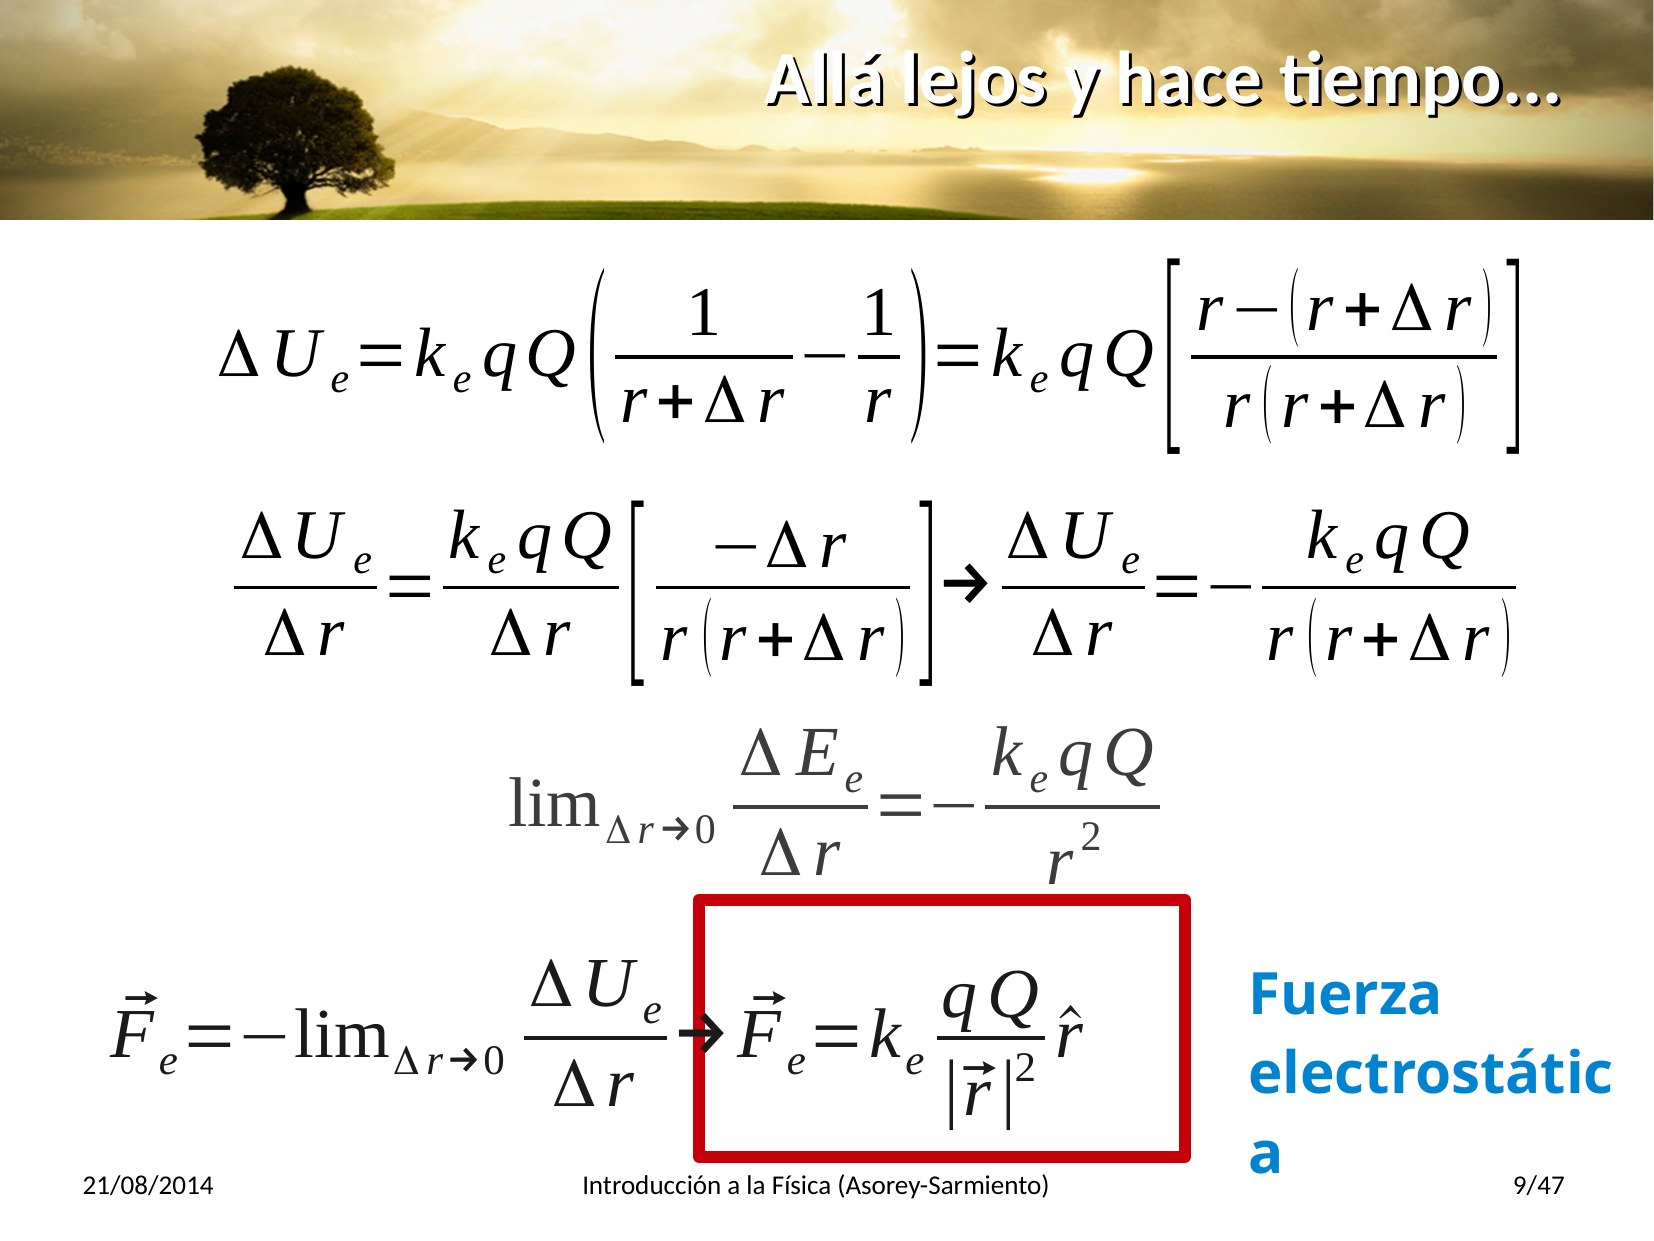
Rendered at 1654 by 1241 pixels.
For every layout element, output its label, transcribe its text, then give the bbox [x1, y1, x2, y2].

chart [500, 713, 1171, 901]
text_box Fuerza electrostática [1233, 945, 1654, 1100]
chart [225, 495, 1525, 689]
picture [0, 0, 1654, 220]
text_box [699, 899, 1186, 1157]
chart [100, 945, 1094, 1135]
title Allá lejos y hace tiempo... [75, 19, 1564, 151]
chart [210, 255, 1531, 458]
